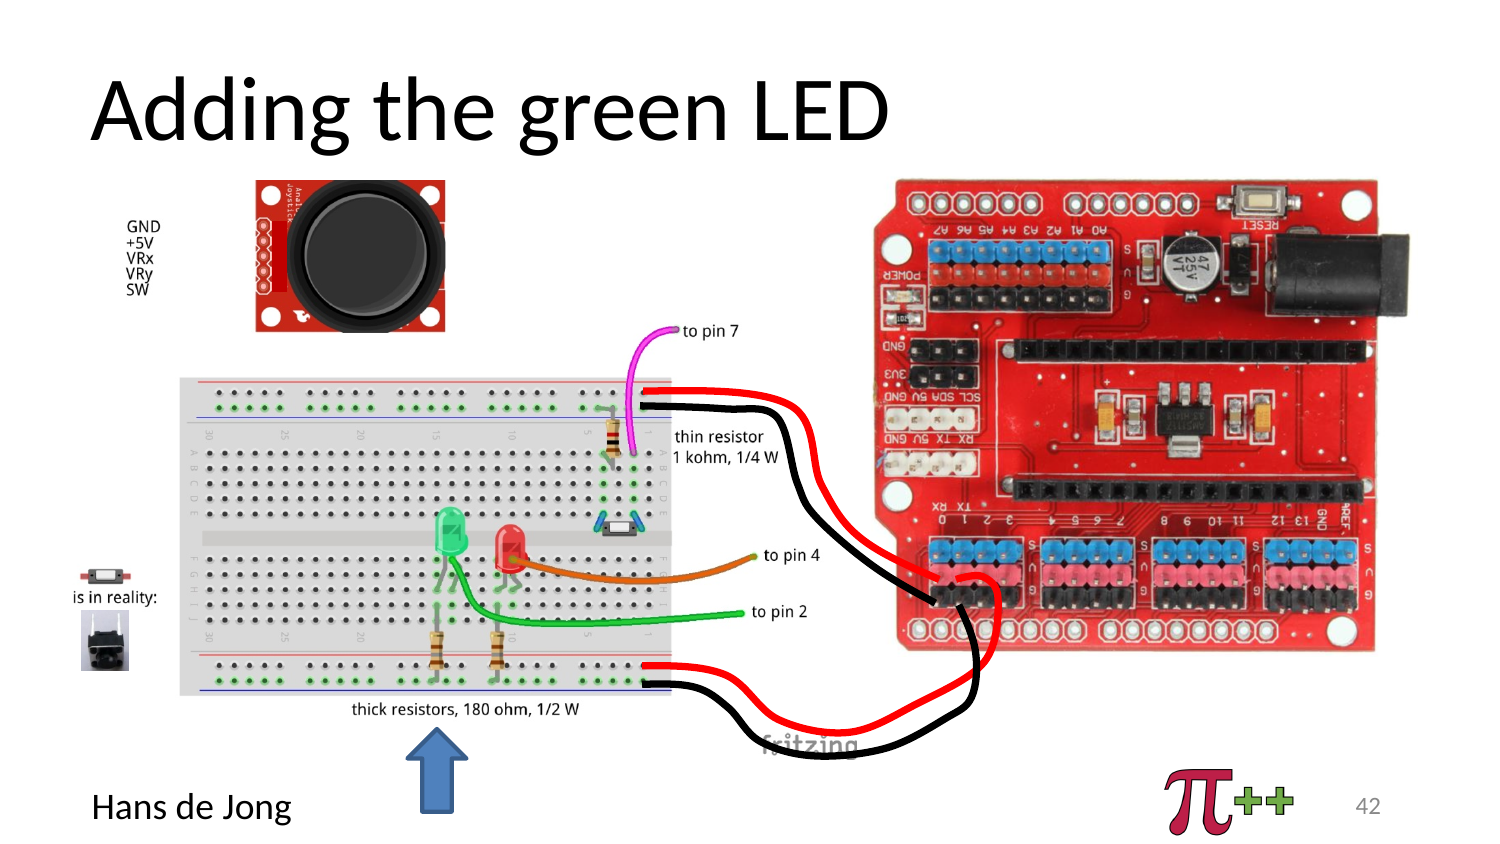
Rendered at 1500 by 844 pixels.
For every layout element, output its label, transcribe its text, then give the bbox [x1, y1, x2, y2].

text_box 42 [1340, 782, 1426, 827]
title Adding the green LED [75, 33, 1426, 175]
picture [0, 180, 857, 760]
text_box [407, 728, 467, 812]
picture [868, 173, 1418, 657]
text_box [272, 221, 287, 292]
